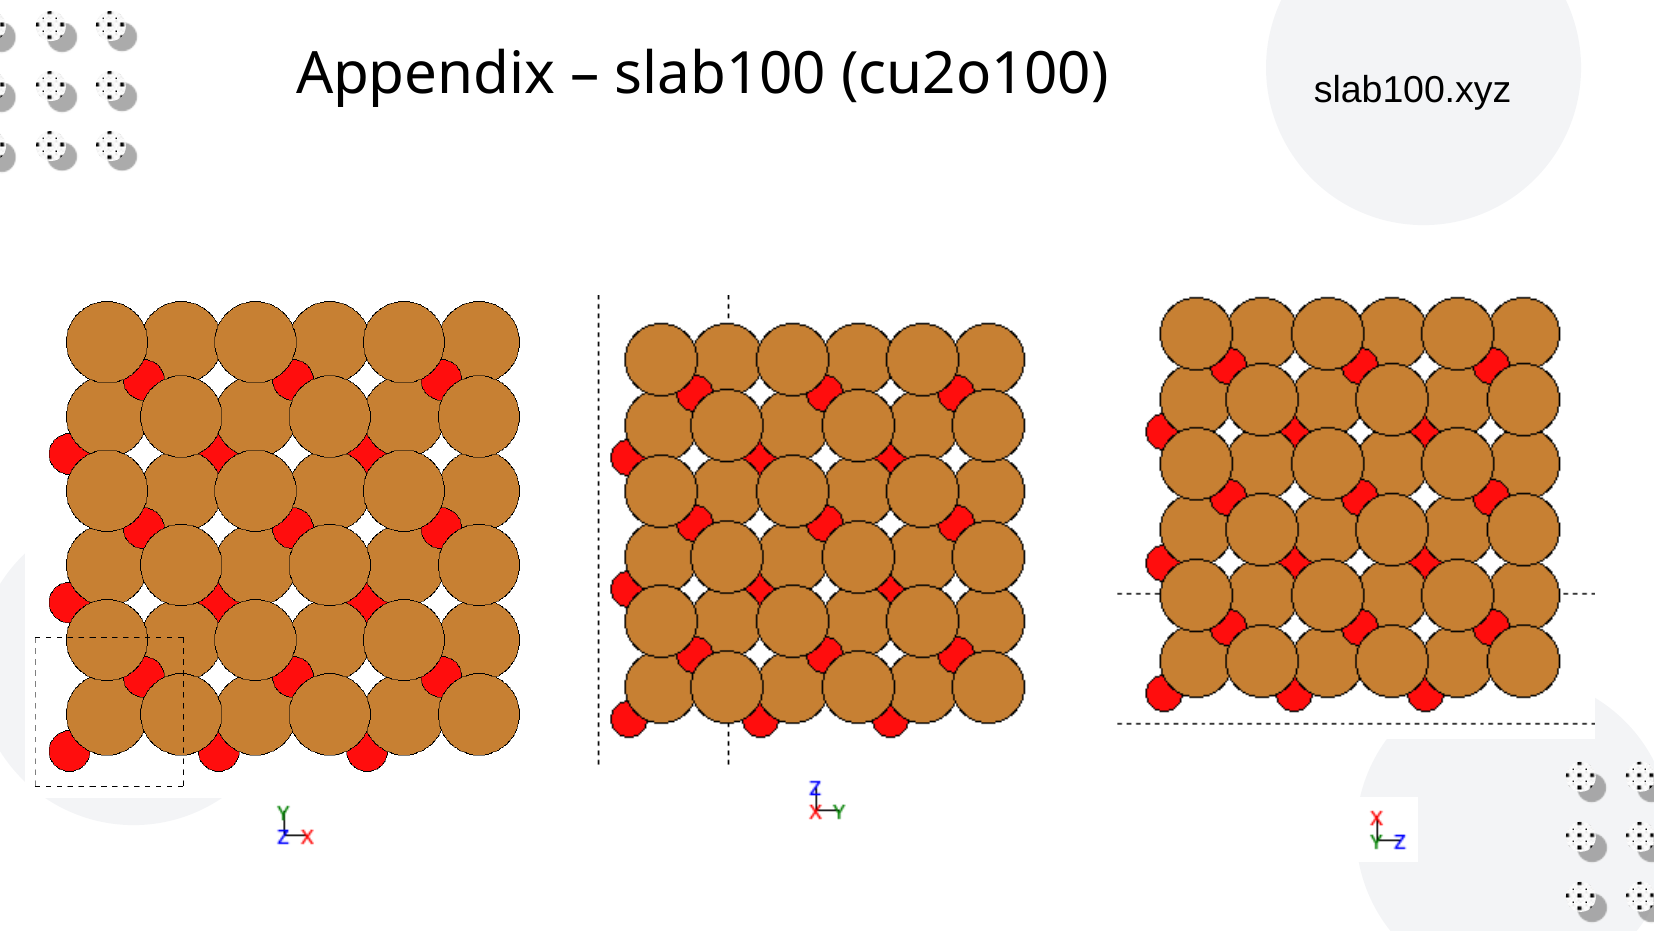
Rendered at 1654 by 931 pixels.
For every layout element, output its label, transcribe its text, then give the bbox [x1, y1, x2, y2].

picture [1565, 821, 1596, 852]
picture [35, 70, 66, 102]
picture [1116, 266, 1595, 739]
picture [1565, 761, 1596, 792]
picture [0, 74, 6, 99]
picture [95, 70, 126, 101]
picture [1625, 881, 1654, 912]
picture [1625, 761, 1654, 792]
picture [35, 11, 66, 42]
picture [95, 130, 127, 162]
picture [95, 10, 126, 41]
picture [1625, 821, 1654, 852]
picture [584, 295, 1063, 832]
picture [0, 14, 6, 39]
picture [25, 286, 532, 857]
text_box slab100.xyz [1299, 61, 1565, 119]
picture [1353, 797, 1418, 862]
picture [1565, 881, 1596, 912]
text_box Appendix – slab100 (cu2o100) [164, 24, 1241, 198]
picture [0, 133, 7, 159]
picture [35, 130, 67, 162]
